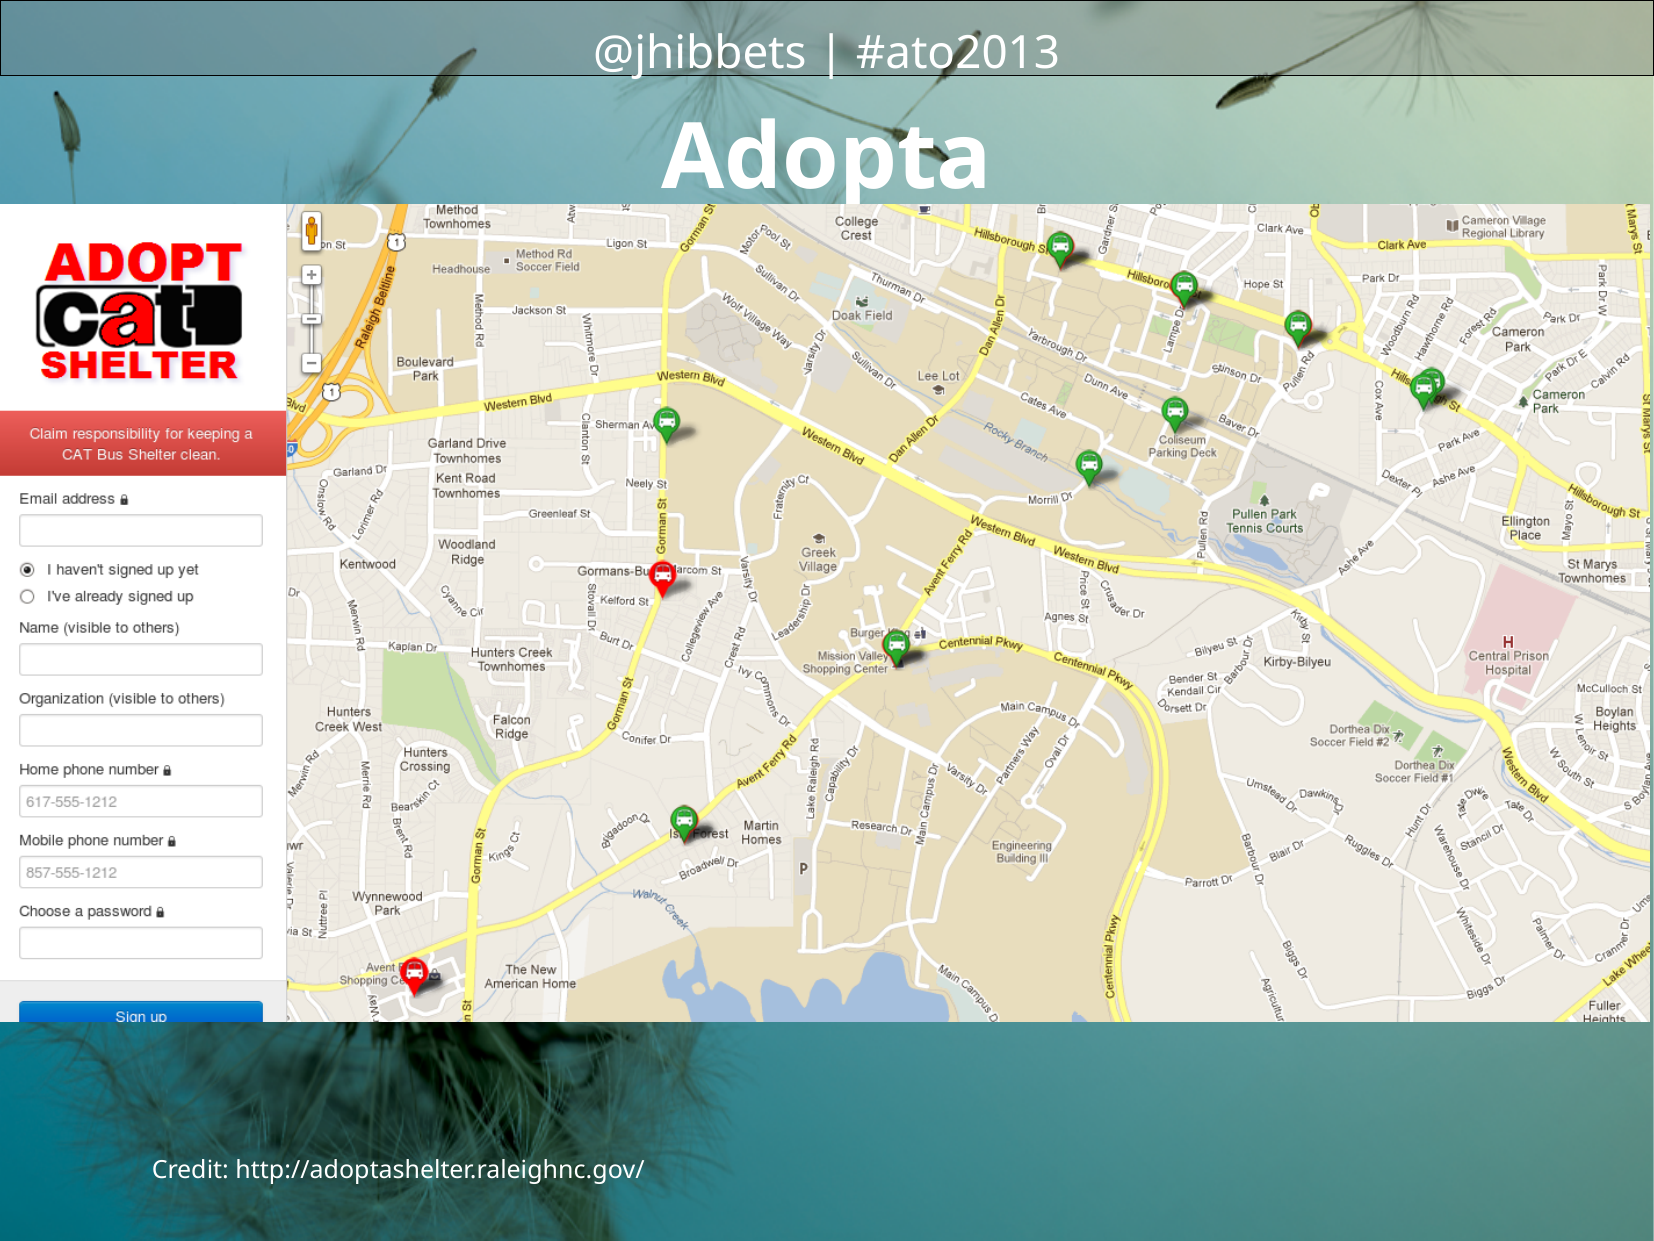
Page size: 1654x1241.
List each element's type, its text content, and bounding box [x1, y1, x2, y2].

title Adopta [82, 49, 1571, 204]
text_box Credit: http://adoptashelter.raleighnc.gov/ [137, 1144, 671, 1188]
picture [0, 76, 1654, 1241]
